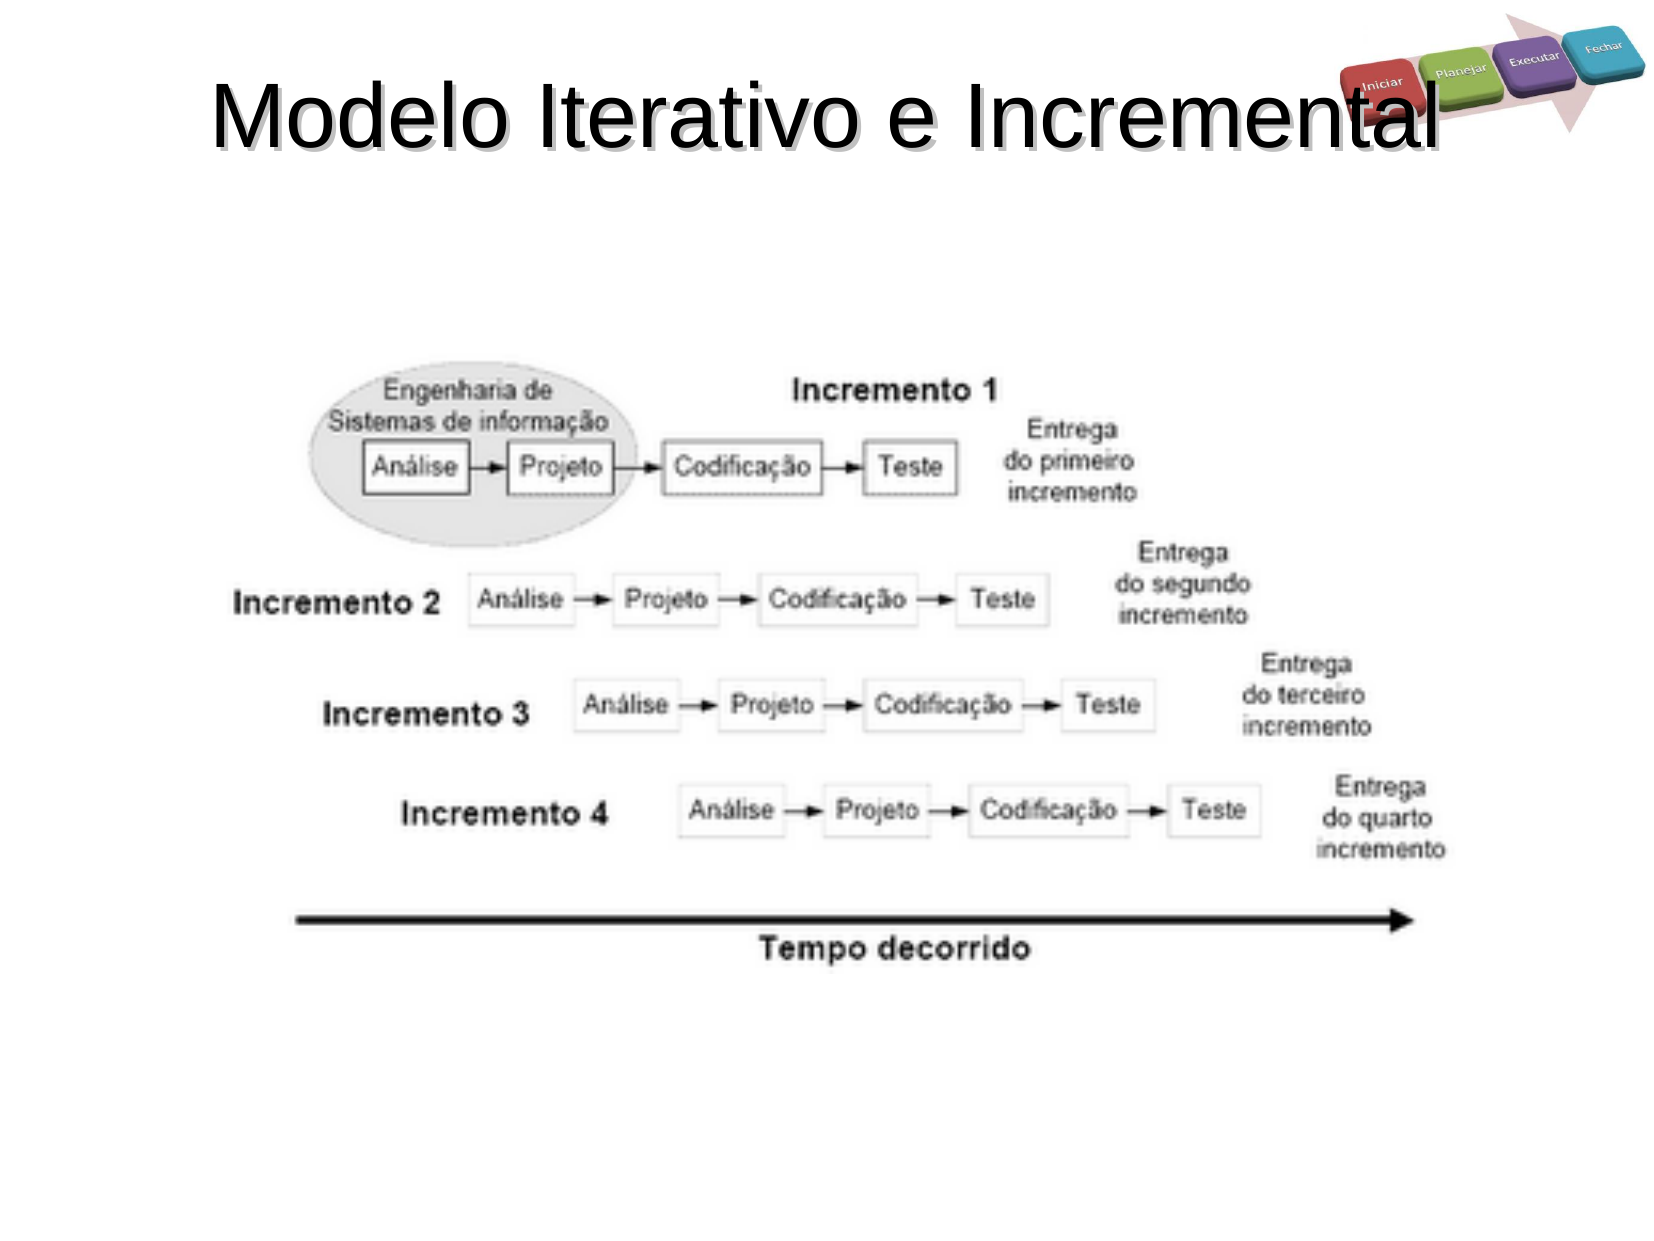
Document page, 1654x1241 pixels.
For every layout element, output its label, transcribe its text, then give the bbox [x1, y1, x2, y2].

title Modelo Iterativo e Incremental [82, 17, 1571, 210]
chart [1334, 13, 1647, 136]
picture [200, 324, 1481, 974]
